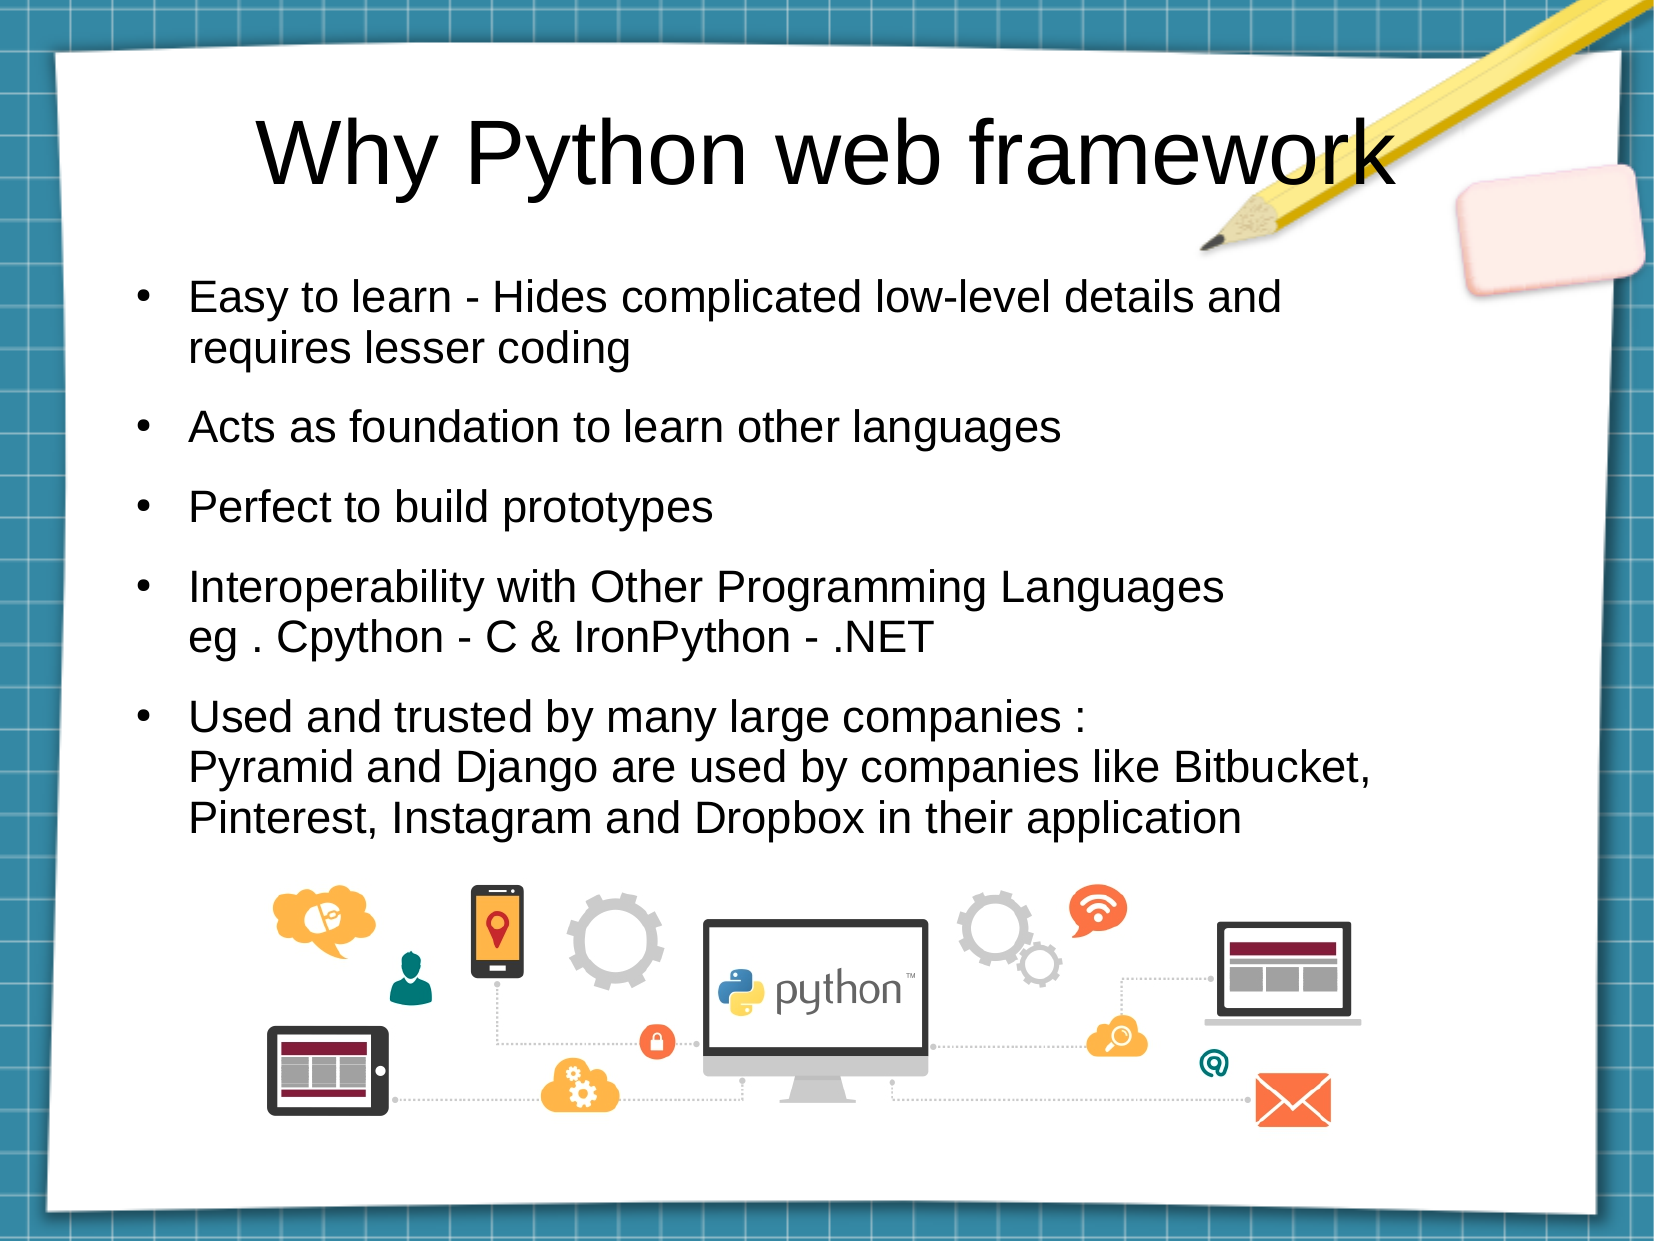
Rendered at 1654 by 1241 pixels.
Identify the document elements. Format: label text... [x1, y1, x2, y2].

title Why Python web framework [82, 49, 1571, 257]
list Easy to learn - Hides complicated low-level details and requires lesser coding Acts as foundation to learn other languages Perfect to build prototypes Interoperability with Other Programming Languages eg . Cpython - C & IronPython - .NET Used and trusted by many large companies : Pyramid and Django are used by companies like Bitbucket, Pinterest, Instagram and Dropbox in their application [118, 271, 1441, 844]
picture [0, 0, 1654, 1241]
